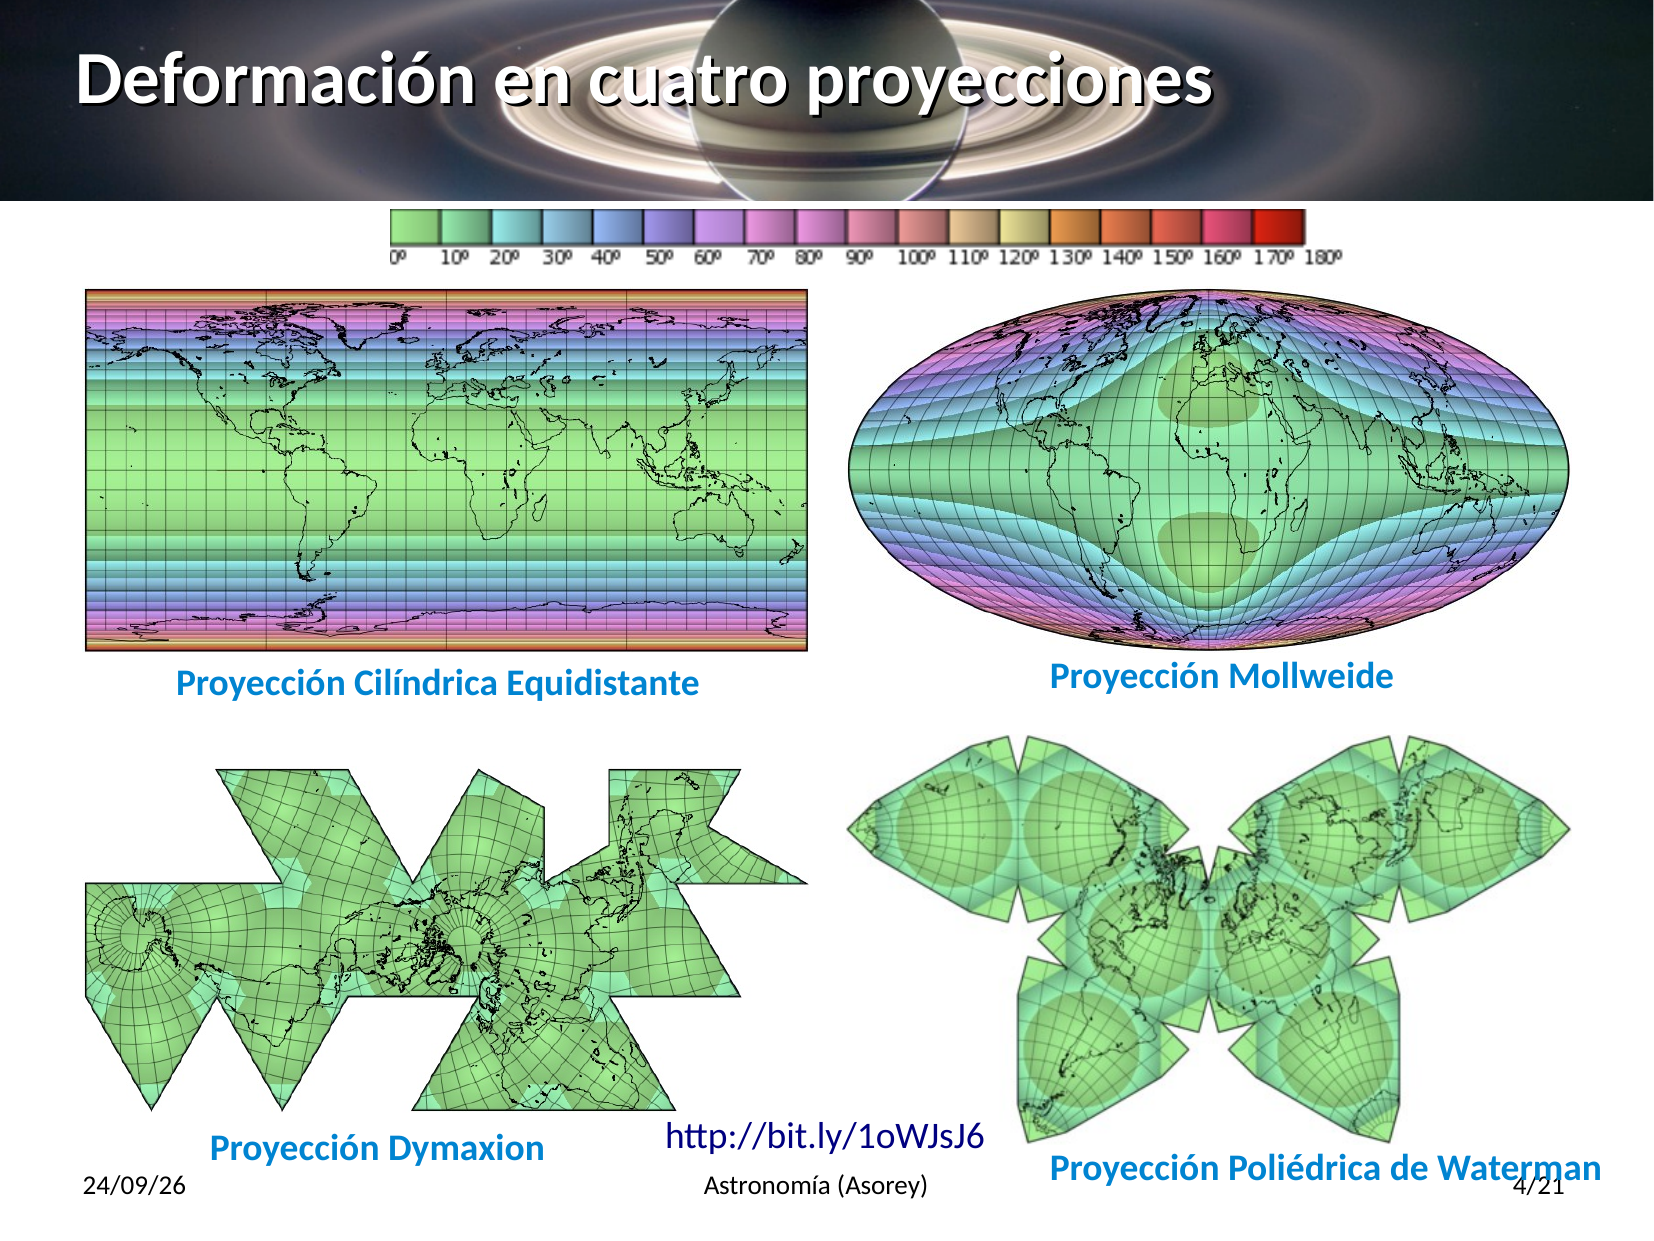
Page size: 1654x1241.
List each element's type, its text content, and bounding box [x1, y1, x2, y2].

text_box Proyección Dymaxion [195, 1125, 563, 1186]
picture [82, 286, 809, 653]
text_box Proyección Mollweide [1035, 653, 1412, 714]
text_box Proyección Poliédrica de Waterman [1035, 1144, 1623, 1206]
picture [845, 286, 1572, 654]
title Deformación en cuatro proyecciones [75, 19, 1564, 151]
picture [845, 734, 1572, 1145]
text_box Proyección Cilíndrica Equidistante [161, 660, 721, 721]
picture [82, 766, 809, 1113]
text_box http://bit.ly/1oWJsJ6 [650, 1113, 1004, 1174]
picture [390, 209, 1350, 271]
picture [0, 0, 1654, 201]
